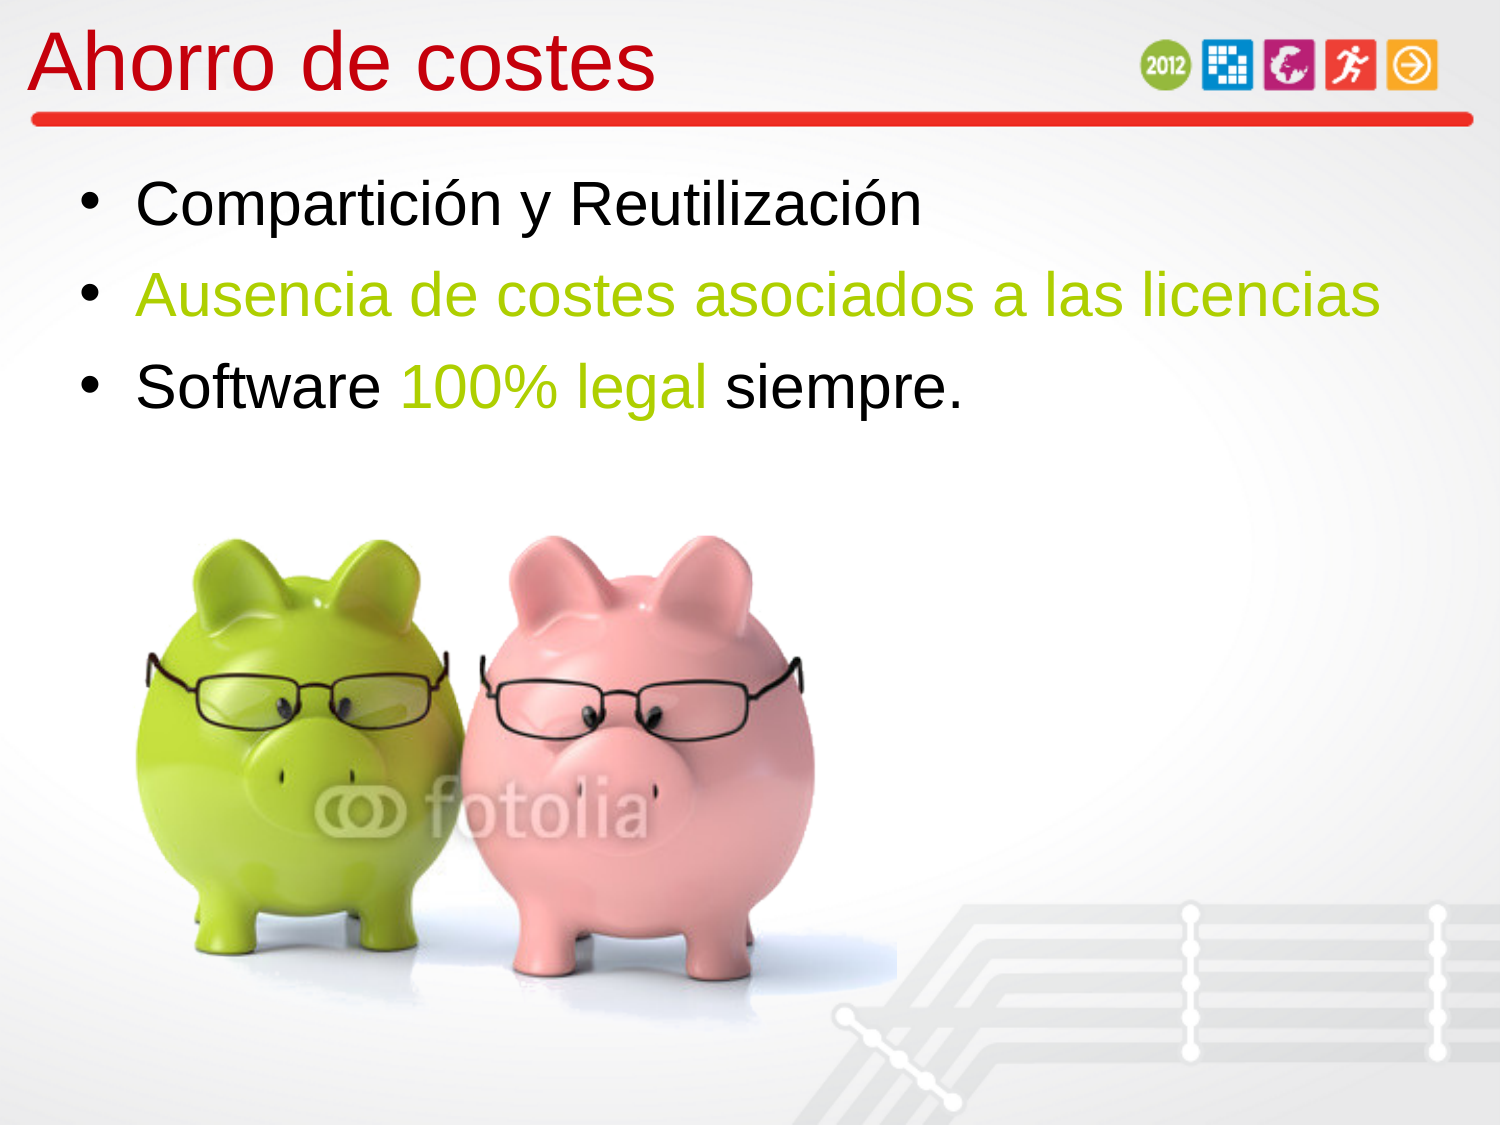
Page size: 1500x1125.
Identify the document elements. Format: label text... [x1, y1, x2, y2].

list Compartición y Reutilización Ausencia de costes asociados a las licencias Software 100% legal siempre. [64, 147, 1465, 500]
title Ahorro de costes [12, 0, 976, 121]
picture [0, 0, 1500, 1125]
